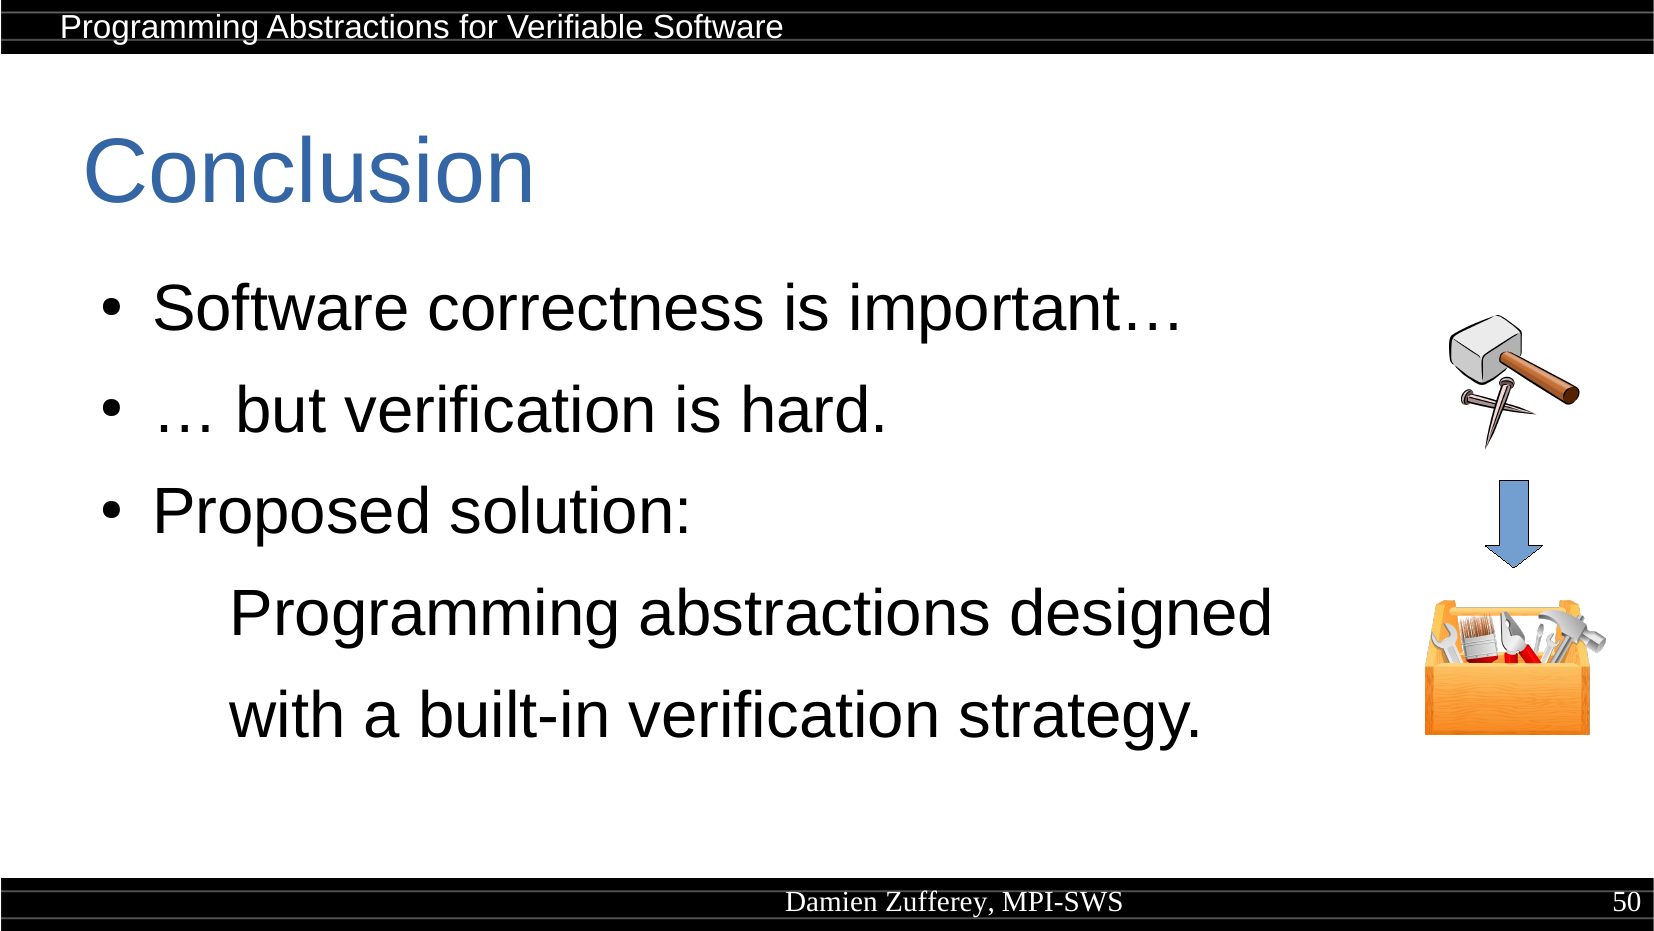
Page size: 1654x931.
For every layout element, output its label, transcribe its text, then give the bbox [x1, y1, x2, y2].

picture [1425, 600, 1606, 736]
list Software correctness is important… … but verification is hard. Proposed solution: Programming abstractions designed with a built-in verification strategy. [82, 271, 1571, 758]
picture [1449, 315, 1584, 451]
picture [1, 878, 1654, 931]
picture [1, 0, 1654, 54]
title Conclusion [82, 92, 1571, 249]
text_box [1485, 480, 1543, 568]
